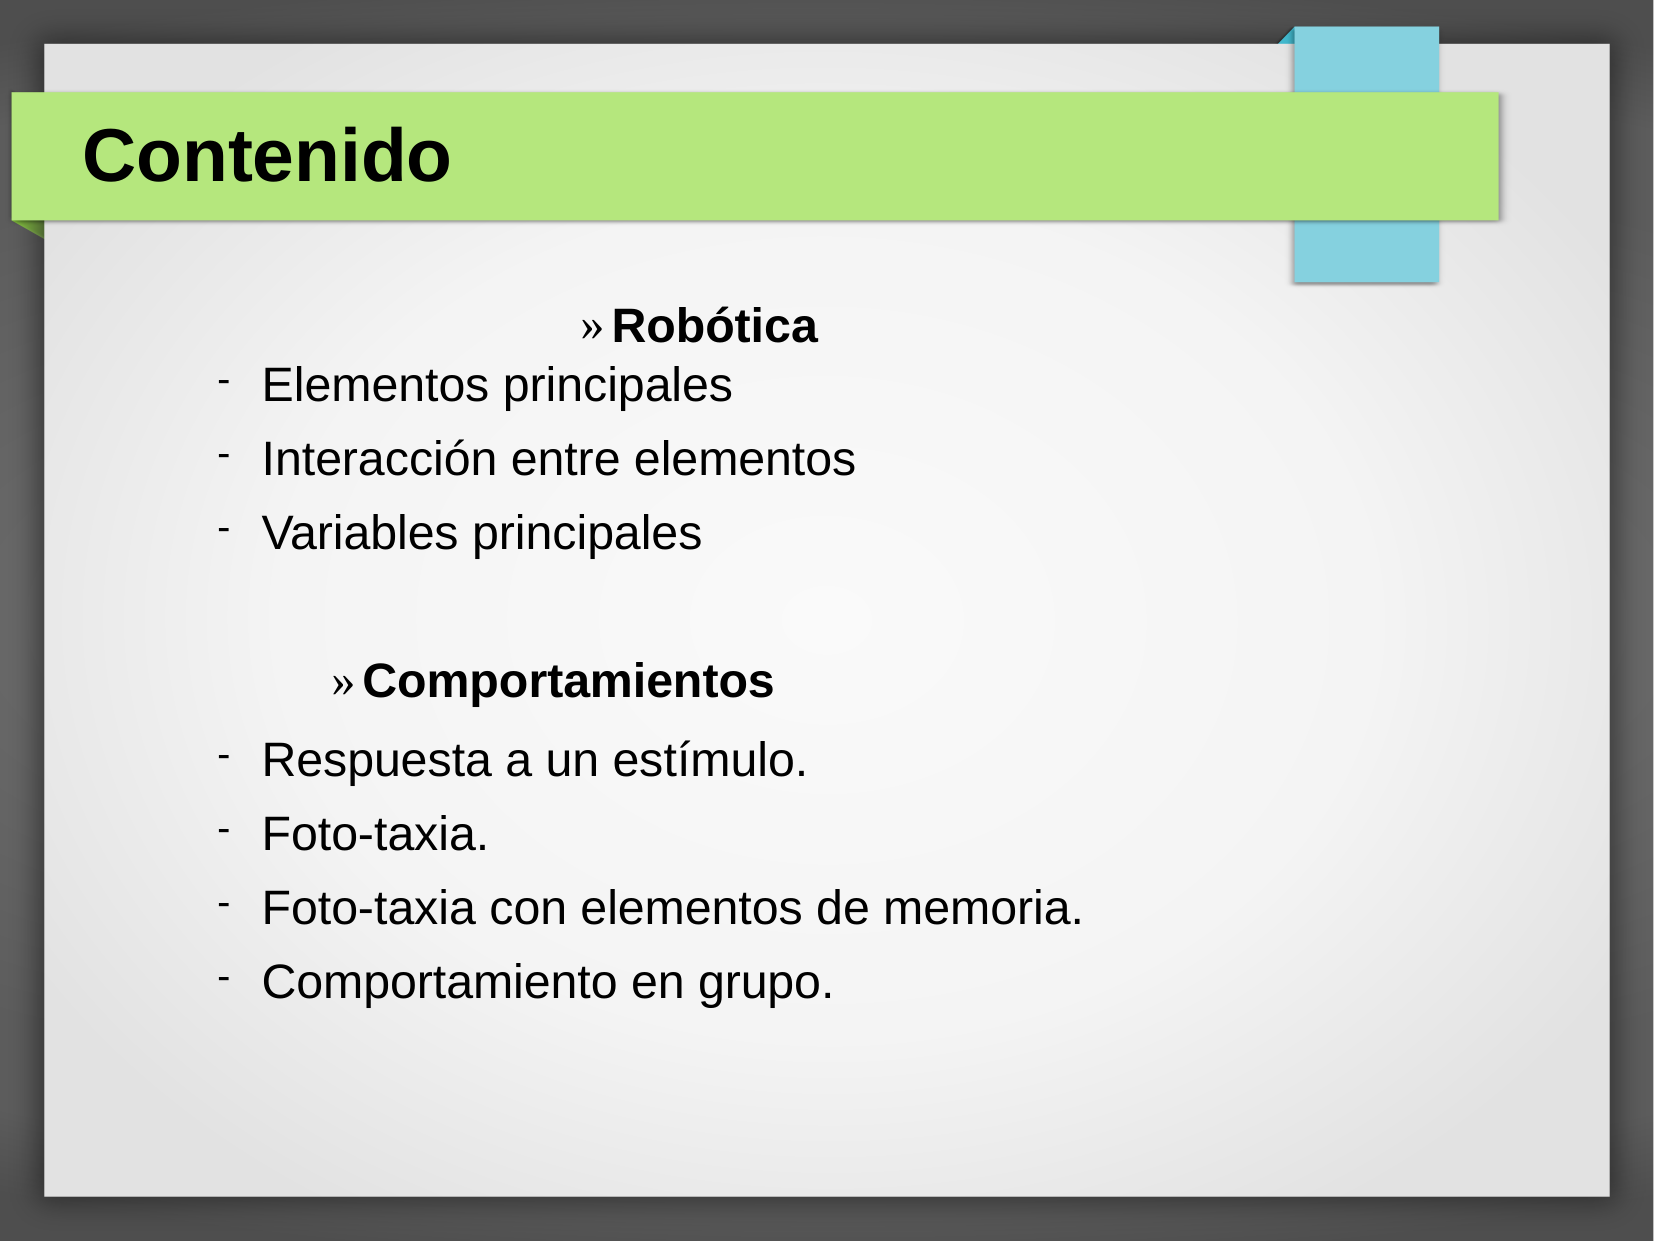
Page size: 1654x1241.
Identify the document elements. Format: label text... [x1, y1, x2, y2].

picture [0, 0, 1654, 1241]
title Contenido [82, 94, 1264, 213]
list Robótica Elementos principales Interacción entre elementos Variables principales Comportamientos Respuesta a un estímulo. Foto-taxia. Foto-taxia con elementos de memoria. Comportamiento en grupo. [82, 295, 1571, 1015]
